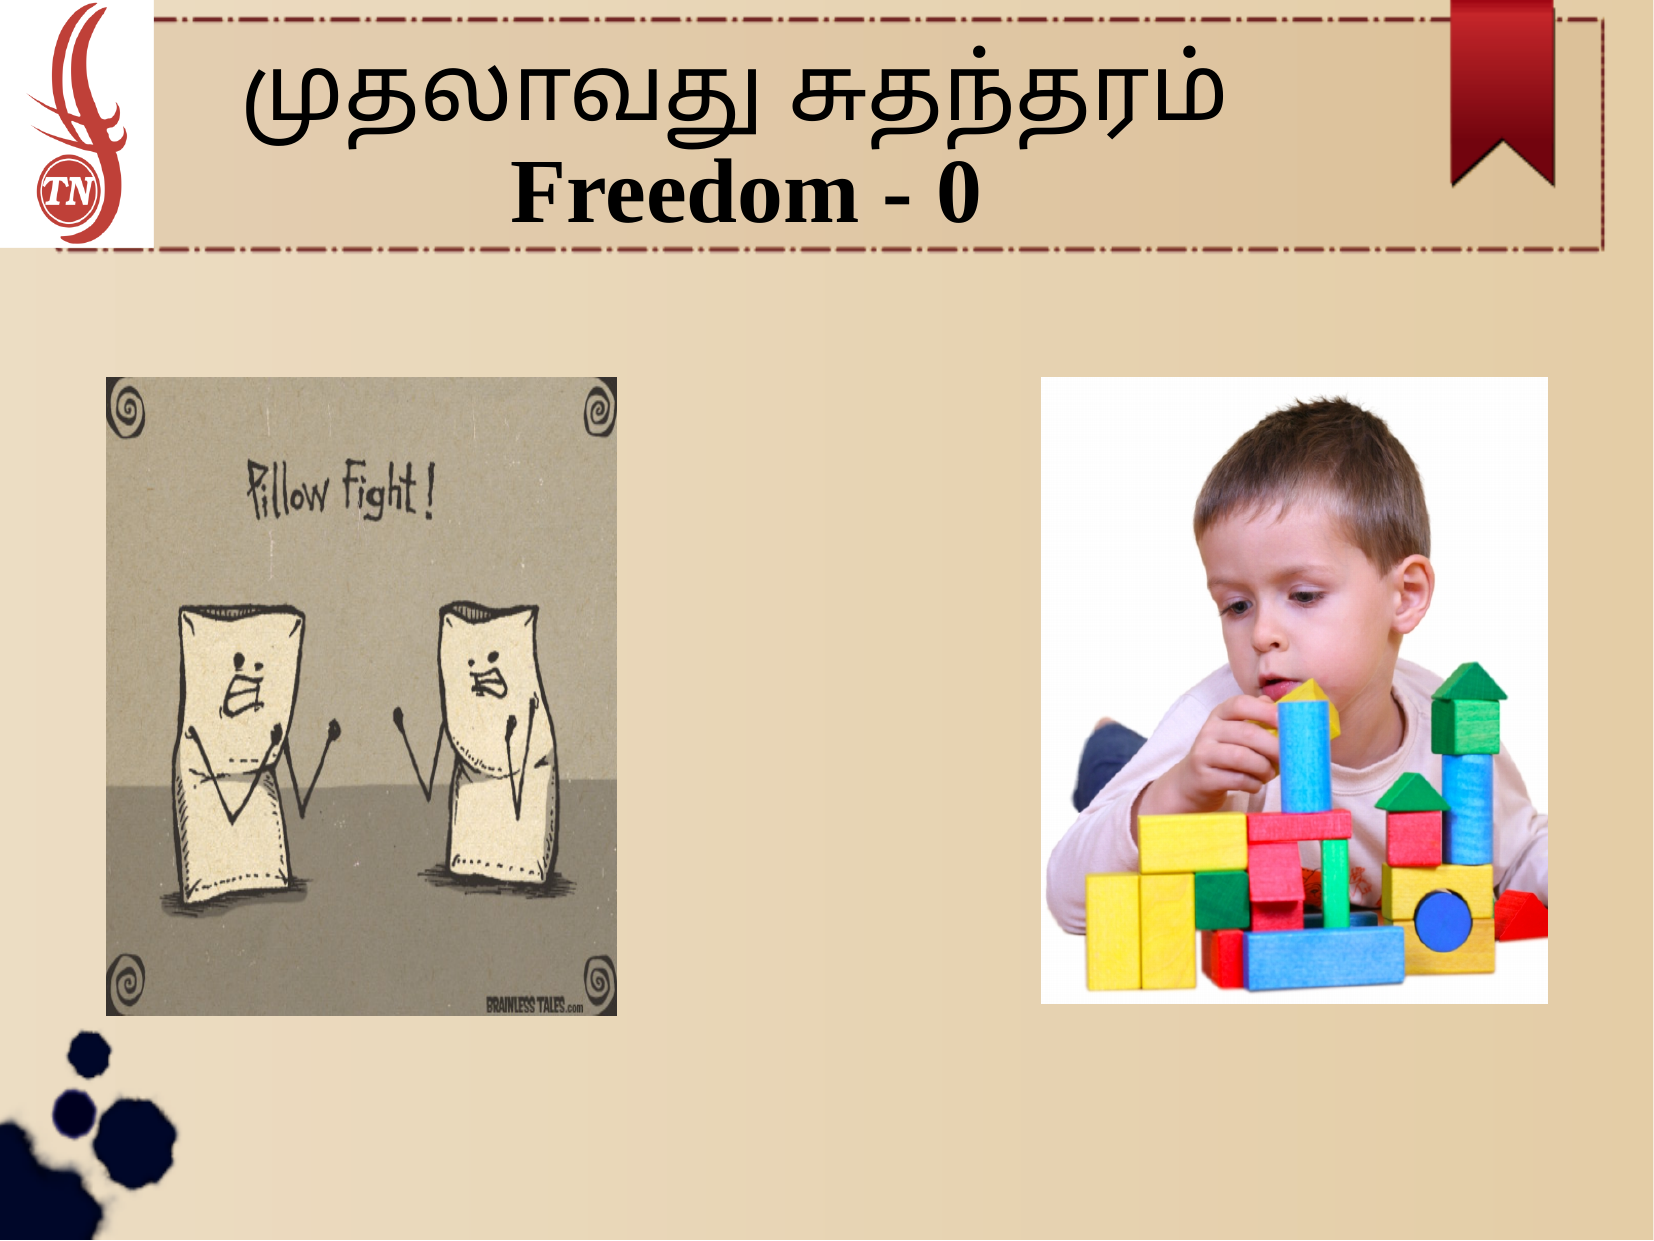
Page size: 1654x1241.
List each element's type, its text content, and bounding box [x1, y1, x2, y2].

picture [0, 0, 1654, 1240]
title முதலாவது சுதந்தரம் Freedom - 0 [154, 32, 1412, 244]
